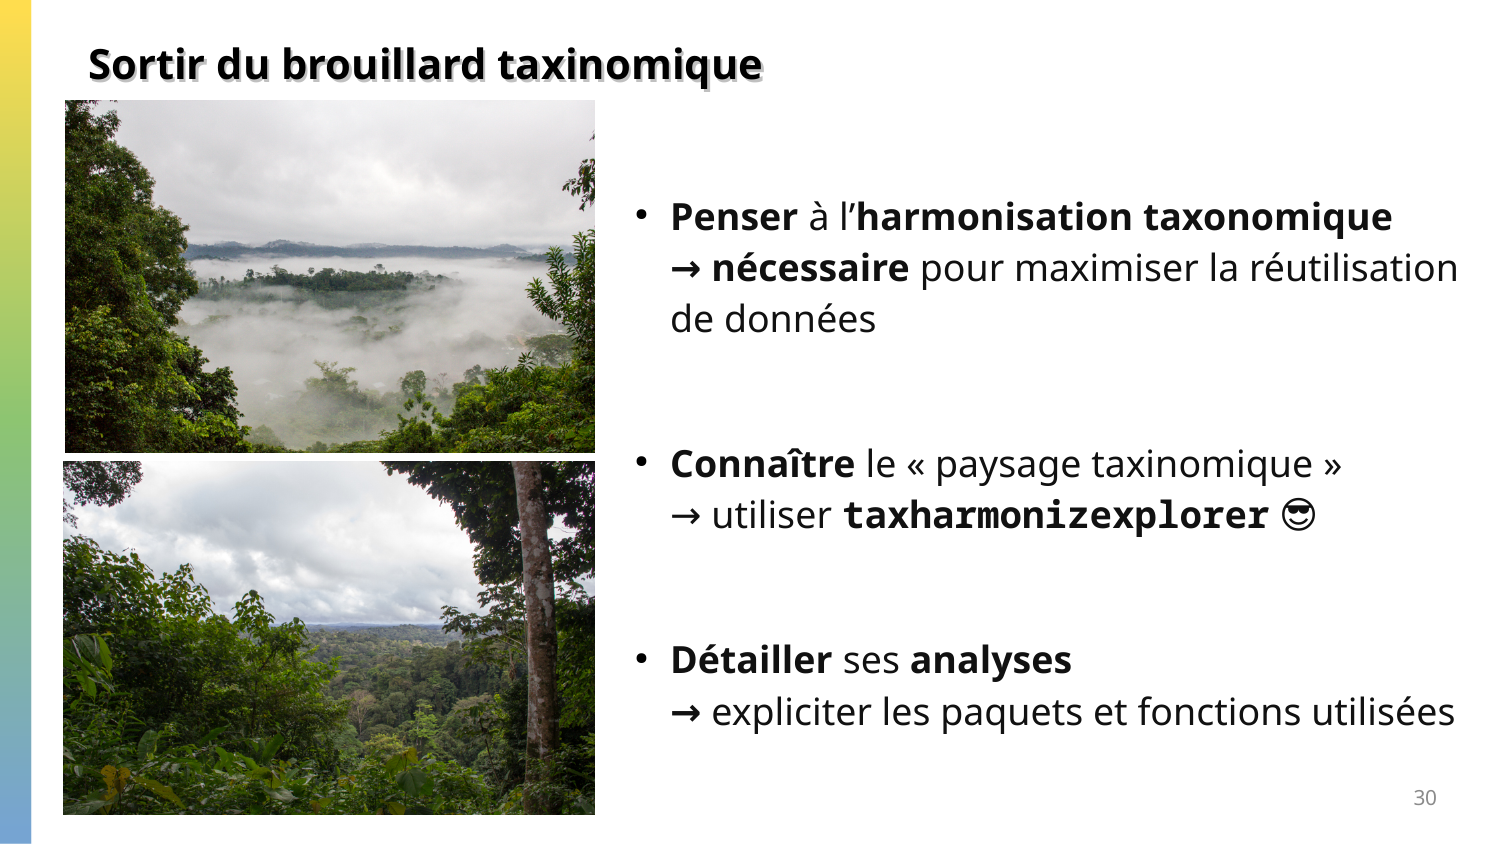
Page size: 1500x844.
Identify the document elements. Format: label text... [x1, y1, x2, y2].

list Sortir du brouillard taxinomique [88, 38, 1442, 133]
slide_number <numéro> [1240, 798, 1437, 813]
picture [0, 0, 1500, 844]
text_box Penser à l’harmonisation taxonomique → nécessaire pour maximiser la réutilisation de données Connaître le « paysage taxinomique » → utiliser taxharmonizexplorer 😎 Détailler ses analyses → expliciter les paquets et fonctions utilisées [620, 182, 1483, 798]
